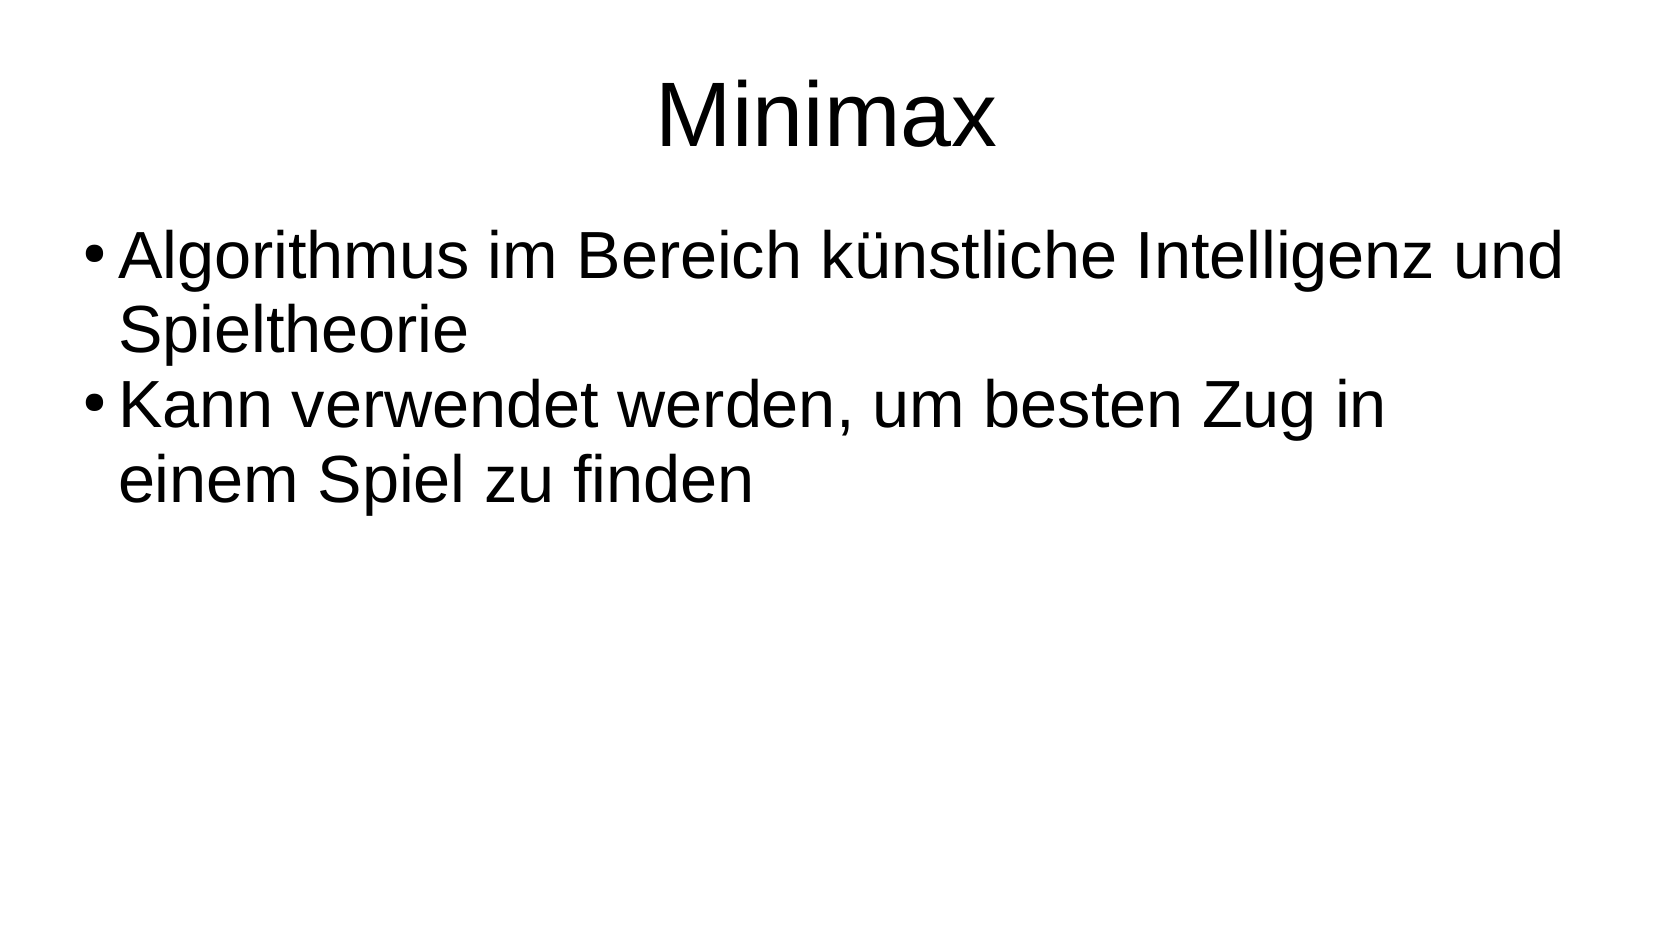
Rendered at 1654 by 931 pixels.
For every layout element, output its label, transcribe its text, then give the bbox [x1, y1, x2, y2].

subtitle Algorithmus im Bereich künstliche Intelligenz und Spieltheorie Kann verwendet werden, um besten Zug in einem Spiel zu finden [82, 217, 1571, 758]
title Minimax [82, 37, 1571, 193]
